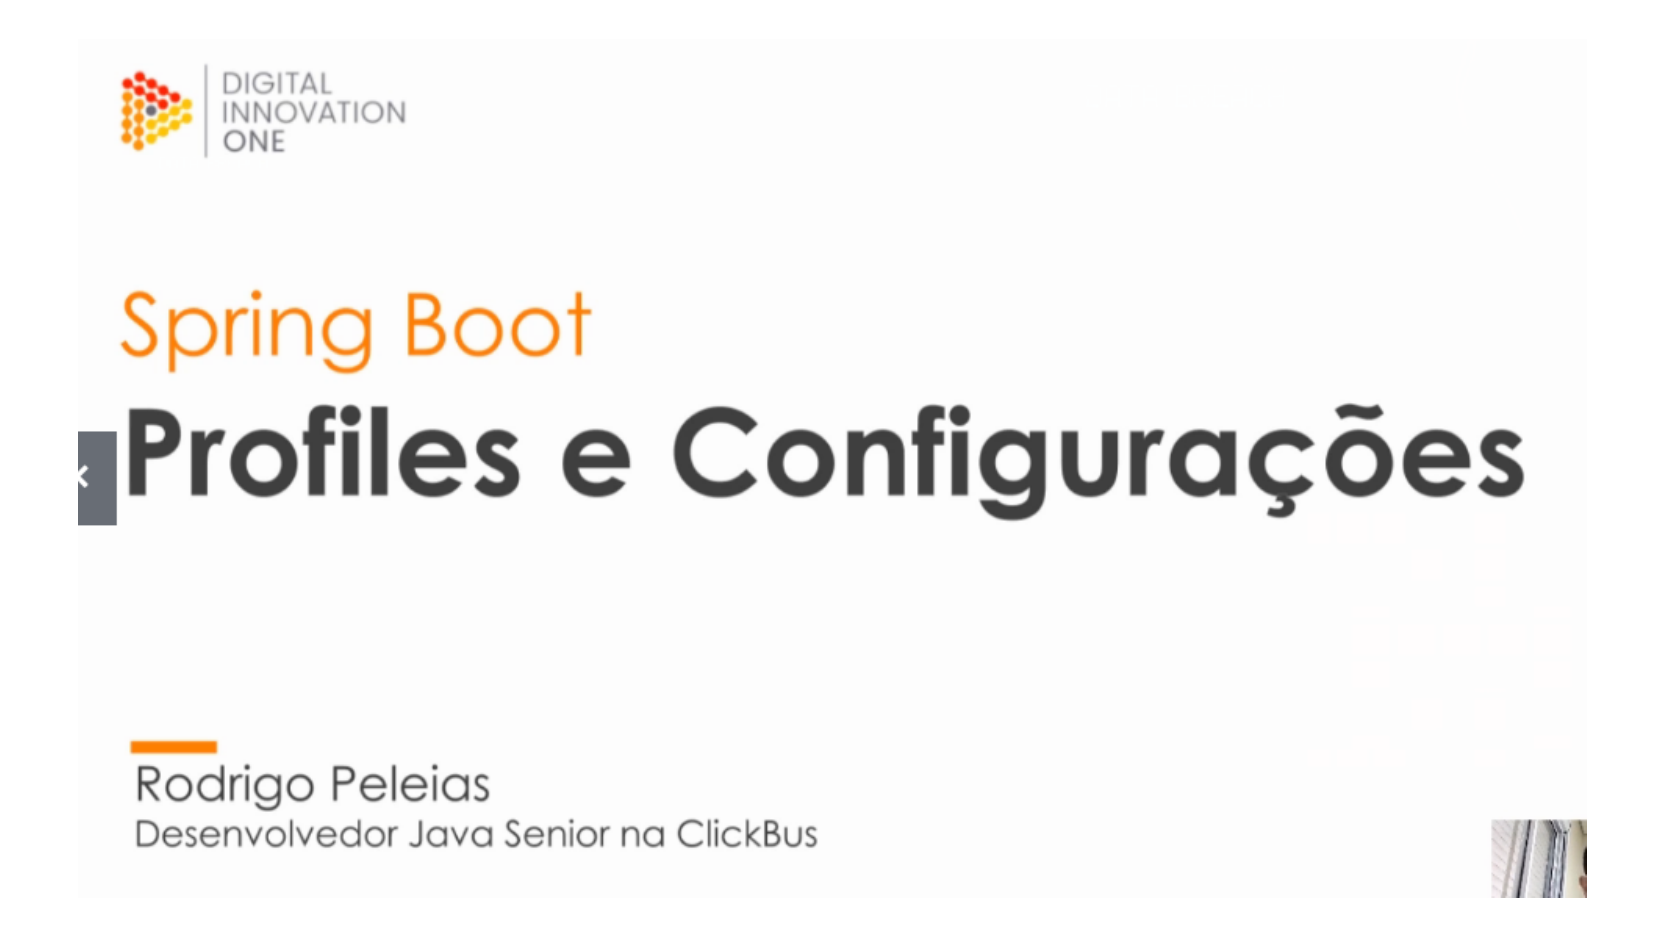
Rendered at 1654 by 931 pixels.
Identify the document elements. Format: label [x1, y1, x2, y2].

picture [78, 39, 1587, 898]
